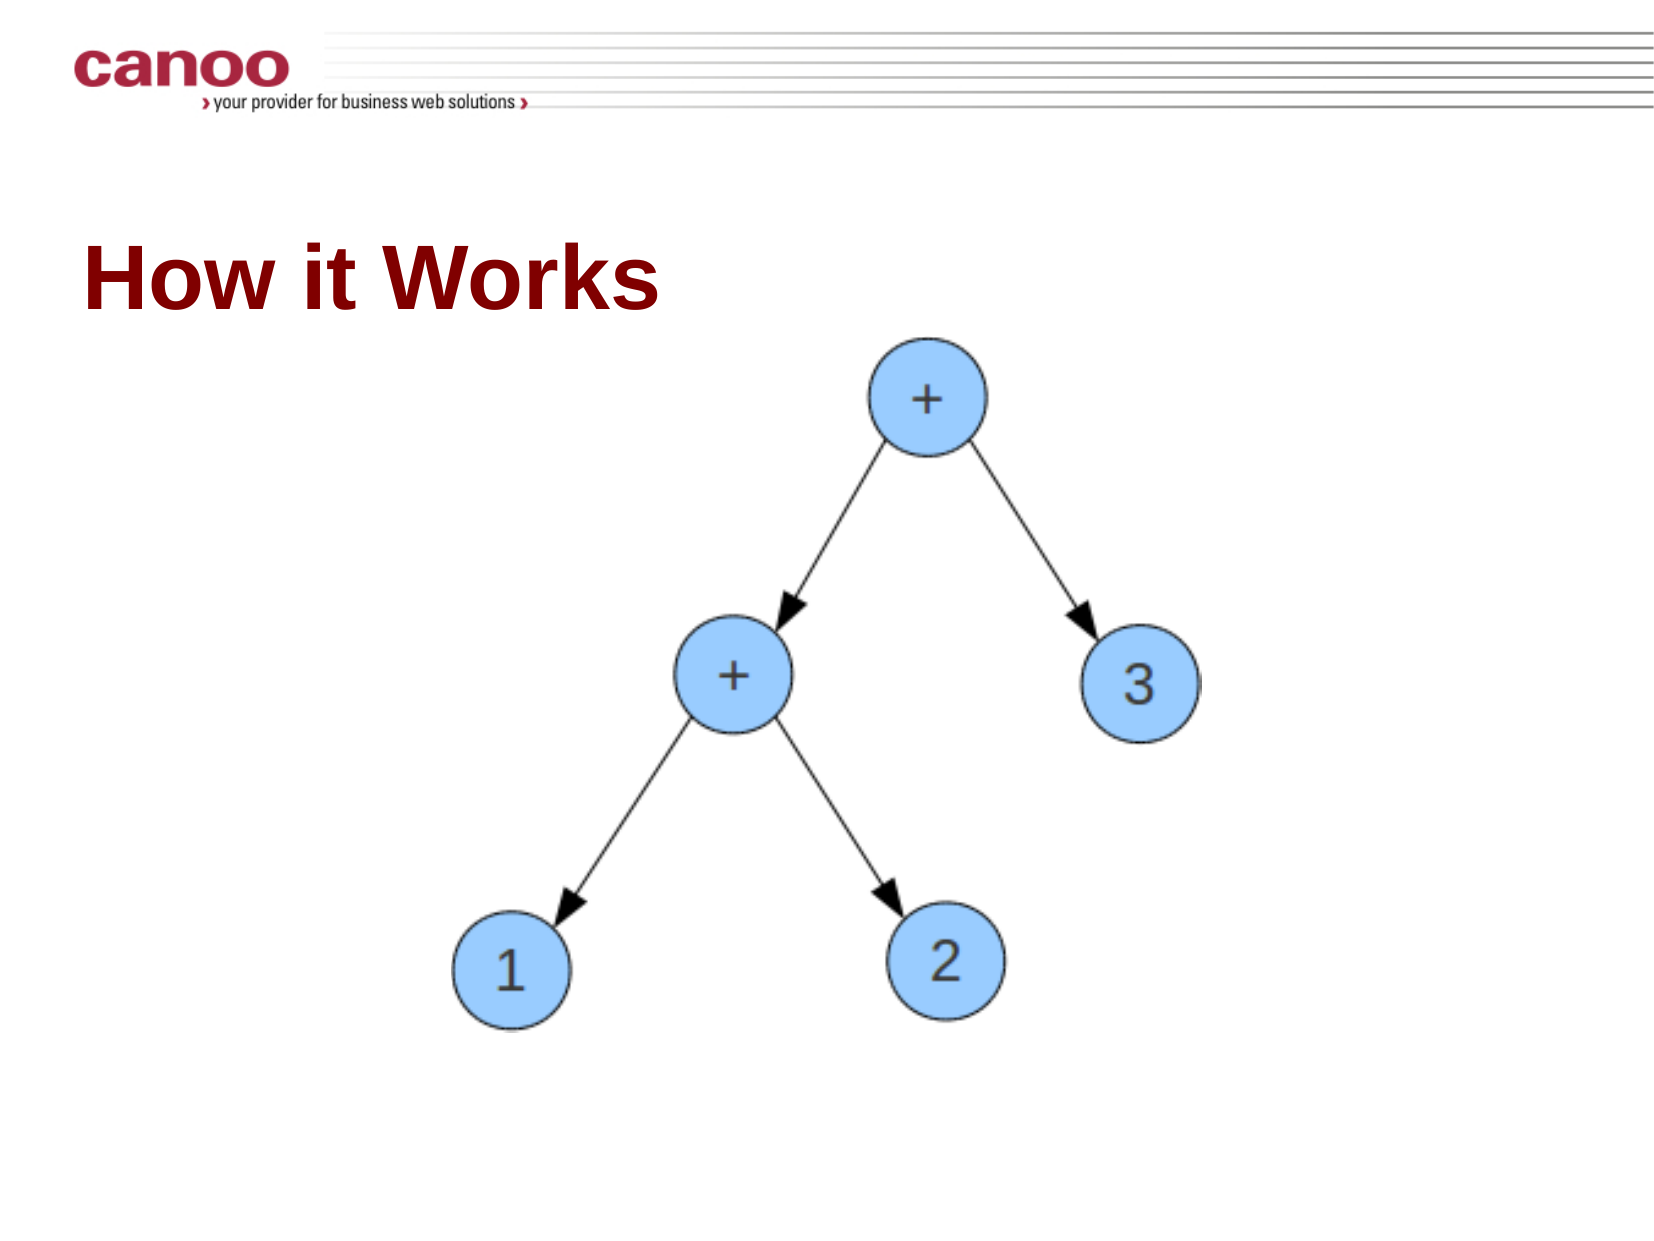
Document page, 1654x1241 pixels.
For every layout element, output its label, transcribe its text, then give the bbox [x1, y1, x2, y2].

title How it Works [82, 167, 1571, 375]
picture [0, 0, 1654, 166]
picture [451, 336, 1202, 1034]
